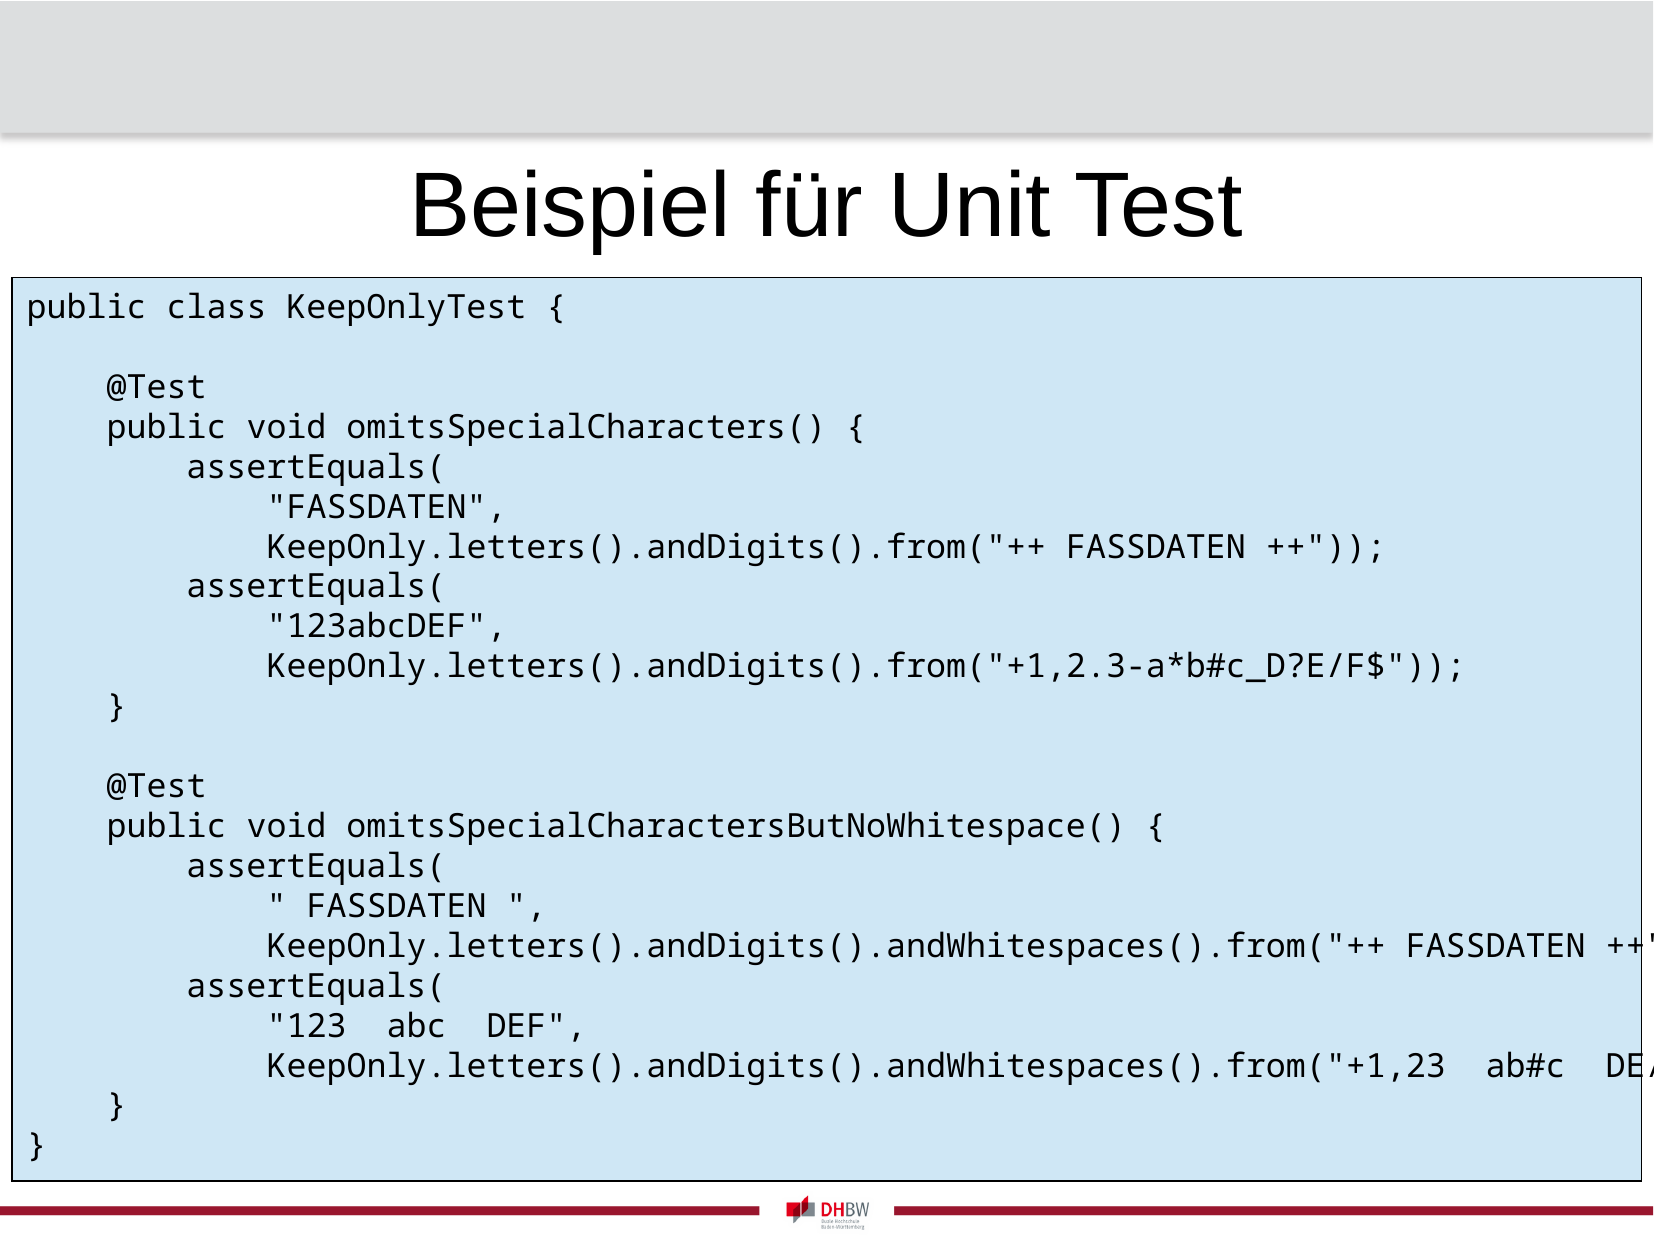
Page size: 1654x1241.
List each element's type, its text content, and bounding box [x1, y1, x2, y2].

text_box public class KeepOnlyTest { @Test public void omitsSpecialCharacters() { assertEquals( "FASSDATEN", KeepOnly.letters().andDigits().from("++ FASSDATEN ++")); assertEquals( "123abcDEF", KeepOnly.letters().andDigits().from("+1,2.3-a*b#c_D?E/F$")); } @Test public void omitsSpecialCharactersButNoWhitespace() { assertEquals( " FASSDATEN ", KeepOnly.letters().andDigits().andWhitespaces().from("++ FASSDATEN ++")); assertEquals( "123 abc DEF", KeepOnly.letters().andDigits().andWhitespaces().from("+1,23 ab#c DE/F$")); } } [11, 277, 1642, 1182]
picture [0, 1, 1654, 1237]
title Beispiel für Unit Test [82, 147, 1571, 257]
